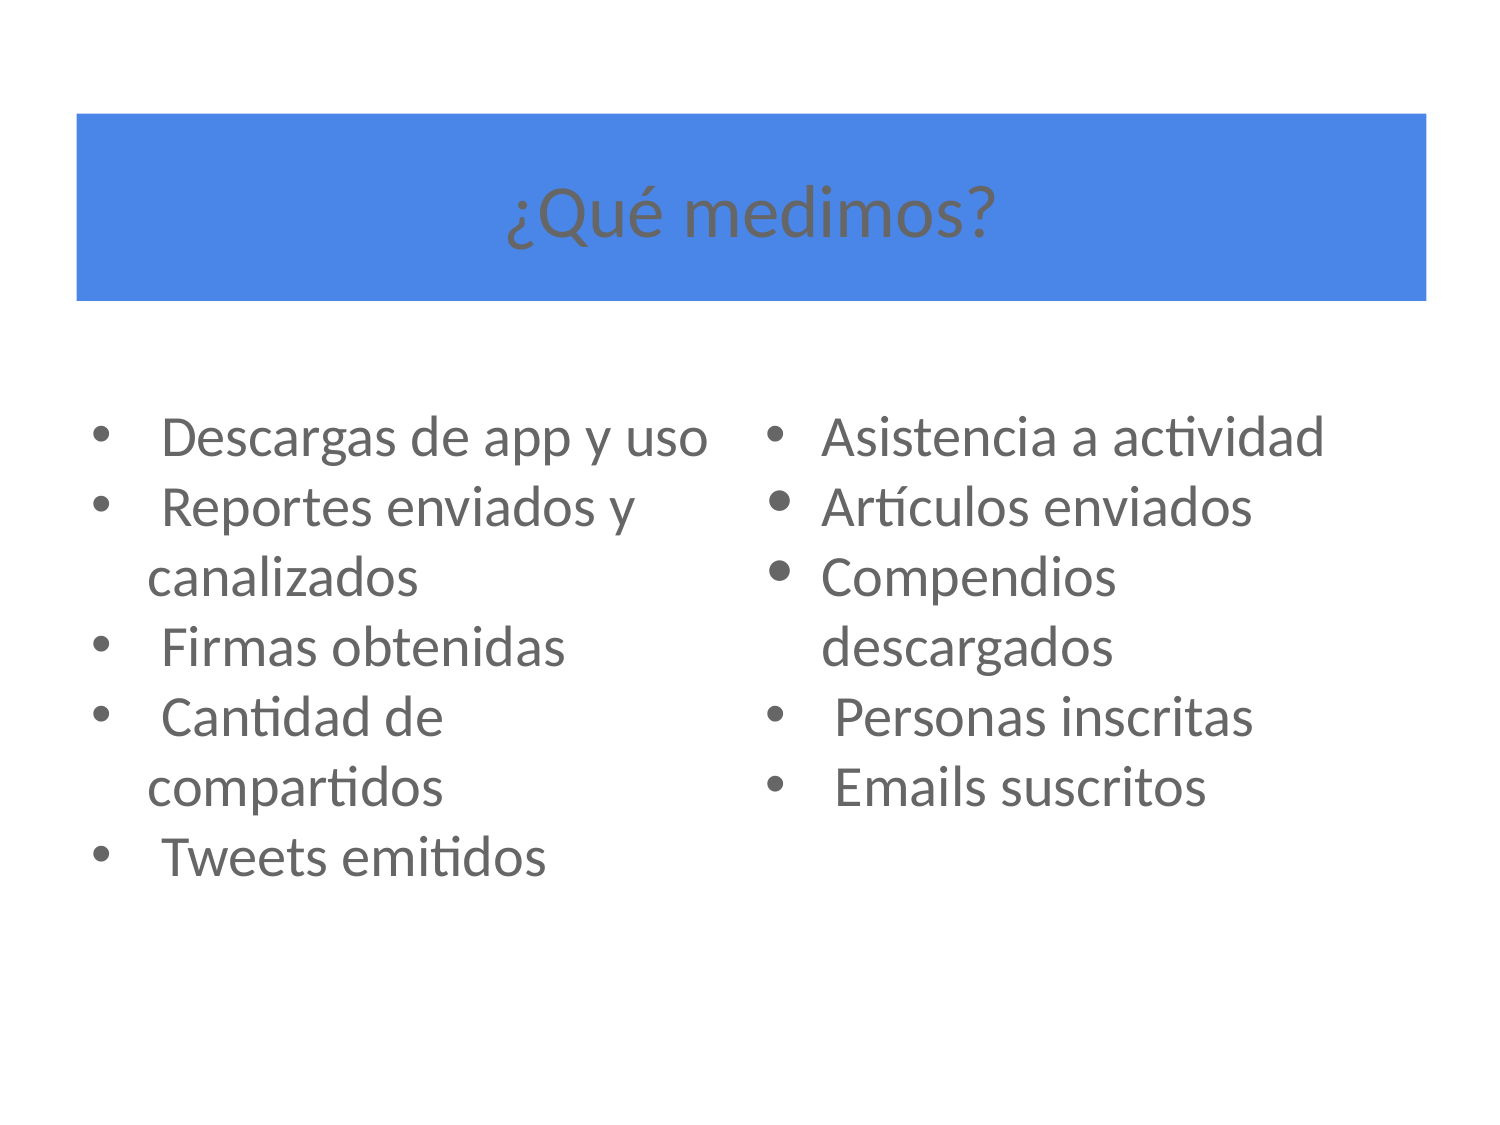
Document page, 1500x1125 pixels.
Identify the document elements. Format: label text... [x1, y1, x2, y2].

text_box Descargas de app y uso Reportes enviados y canalizados Firmas obtenidas Cantidad de compartidos Tweets emitidos [76, 390, 727, 1053]
text_box Asistencia a actividad Artículos enviados Compendios descargados Personas inscritas Emails suscritos [750, 390, 1401, 1053]
text_box ¿Qué medimos? [76, 113, 1427, 301]
